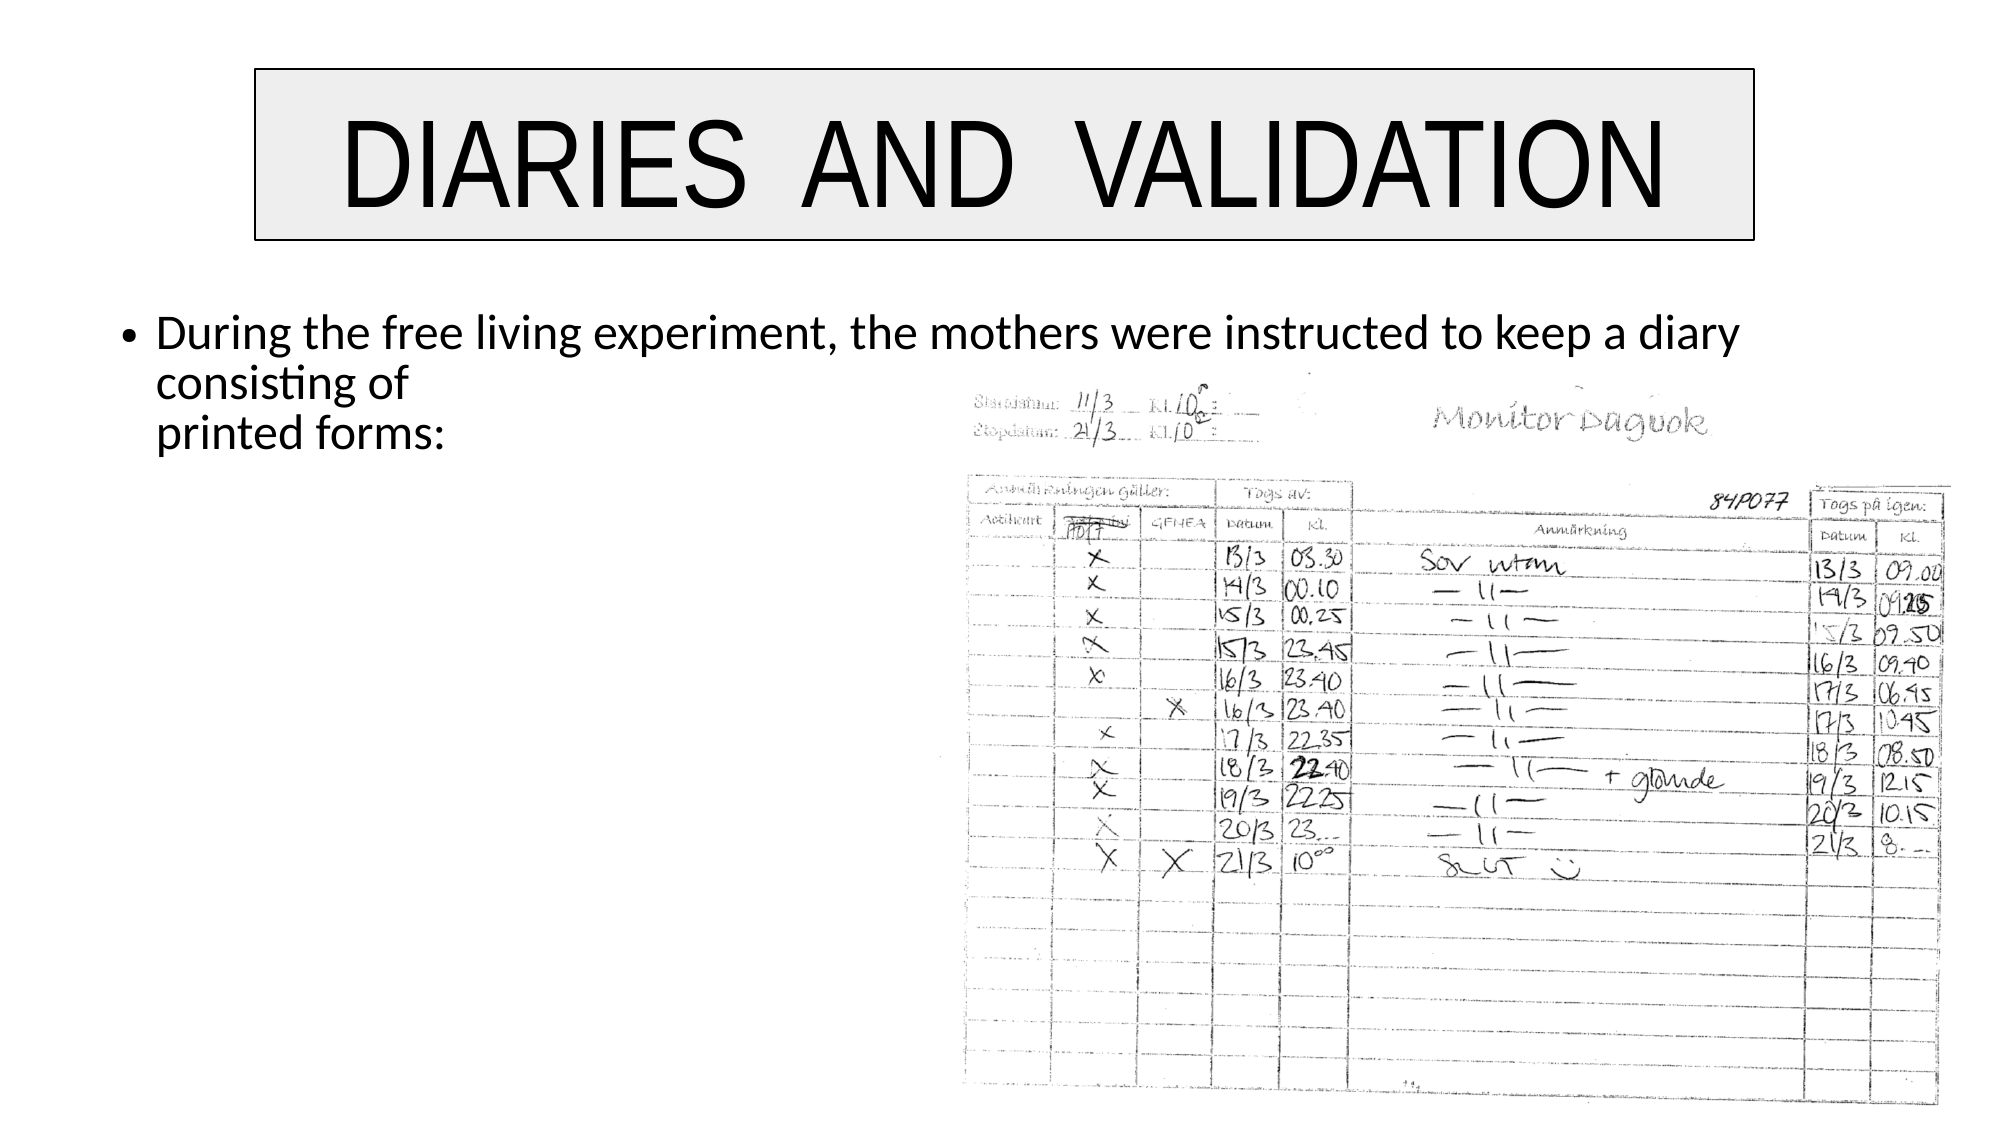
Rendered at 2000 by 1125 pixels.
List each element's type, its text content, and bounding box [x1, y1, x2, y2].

text_box During the free living experiment, the mothers were instructed to keep a diary consisting of printed forms: [34, 304, 1936, 1010]
picture [930, 372, 1951, 1111]
text_box DIARIES AND VALIDATION [254, 69, 1755, 240]
